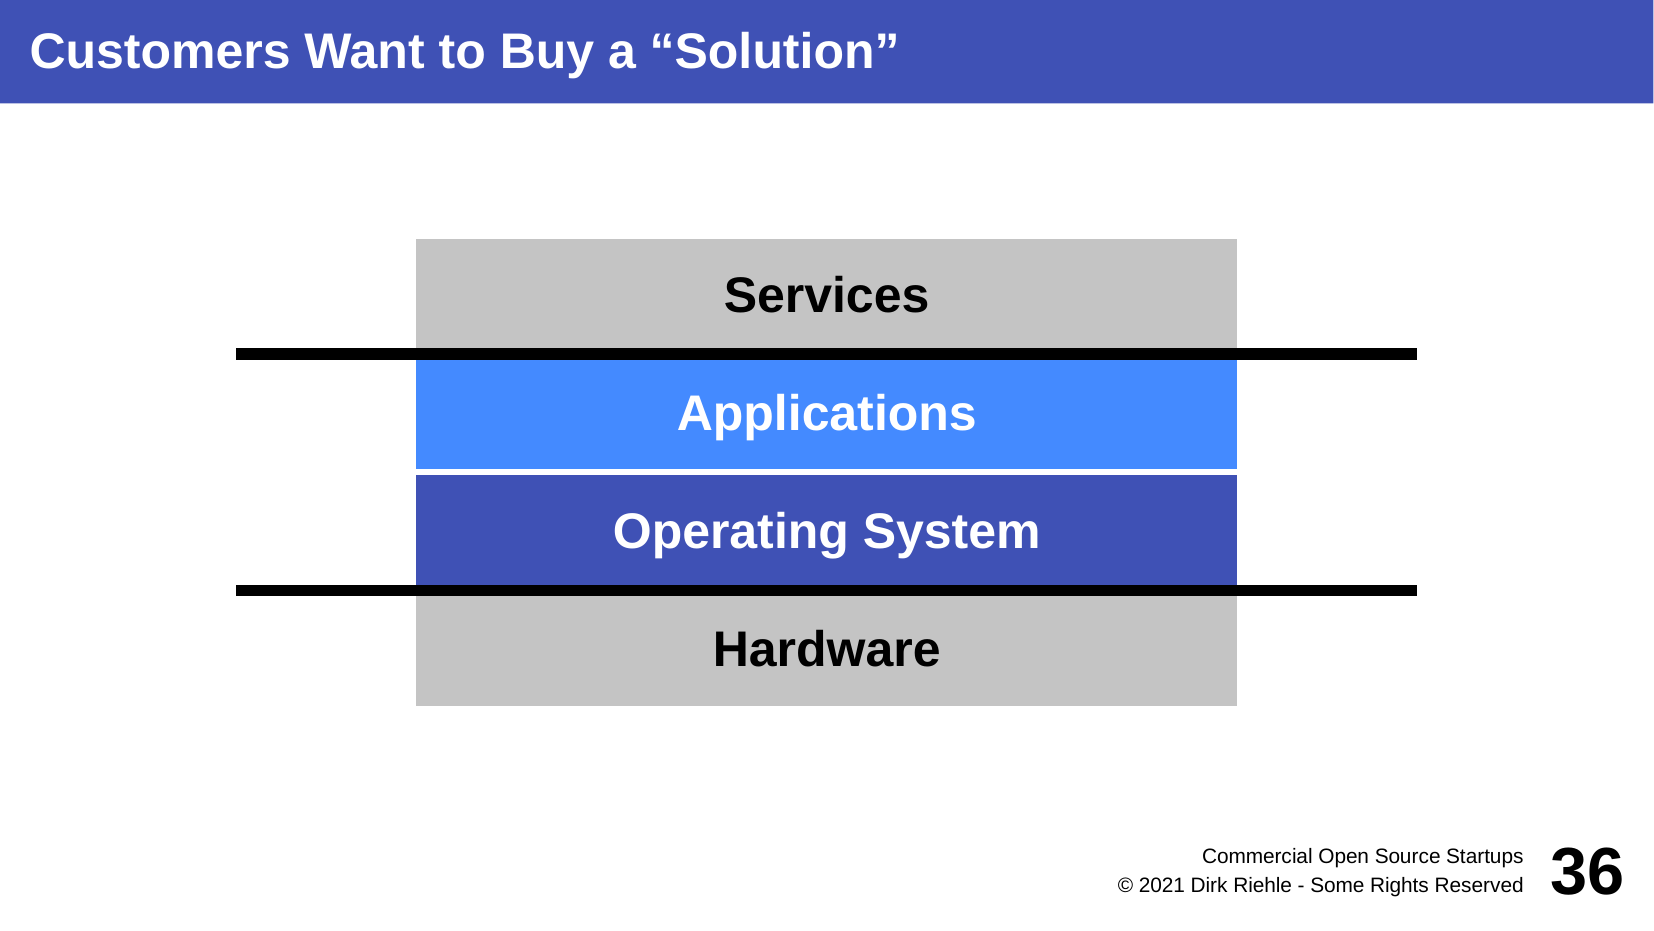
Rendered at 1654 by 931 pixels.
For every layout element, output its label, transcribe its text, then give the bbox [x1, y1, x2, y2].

text_box Applications [413, 360, 1241, 472]
title Customers Want to Buy a “Solution” [0, 0, 1654, 104]
text_box Services [413, 236, 1241, 348]
text_box Hardware [413, 596, 1241, 709]
text_box Operating System [413, 472, 1241, 585]
